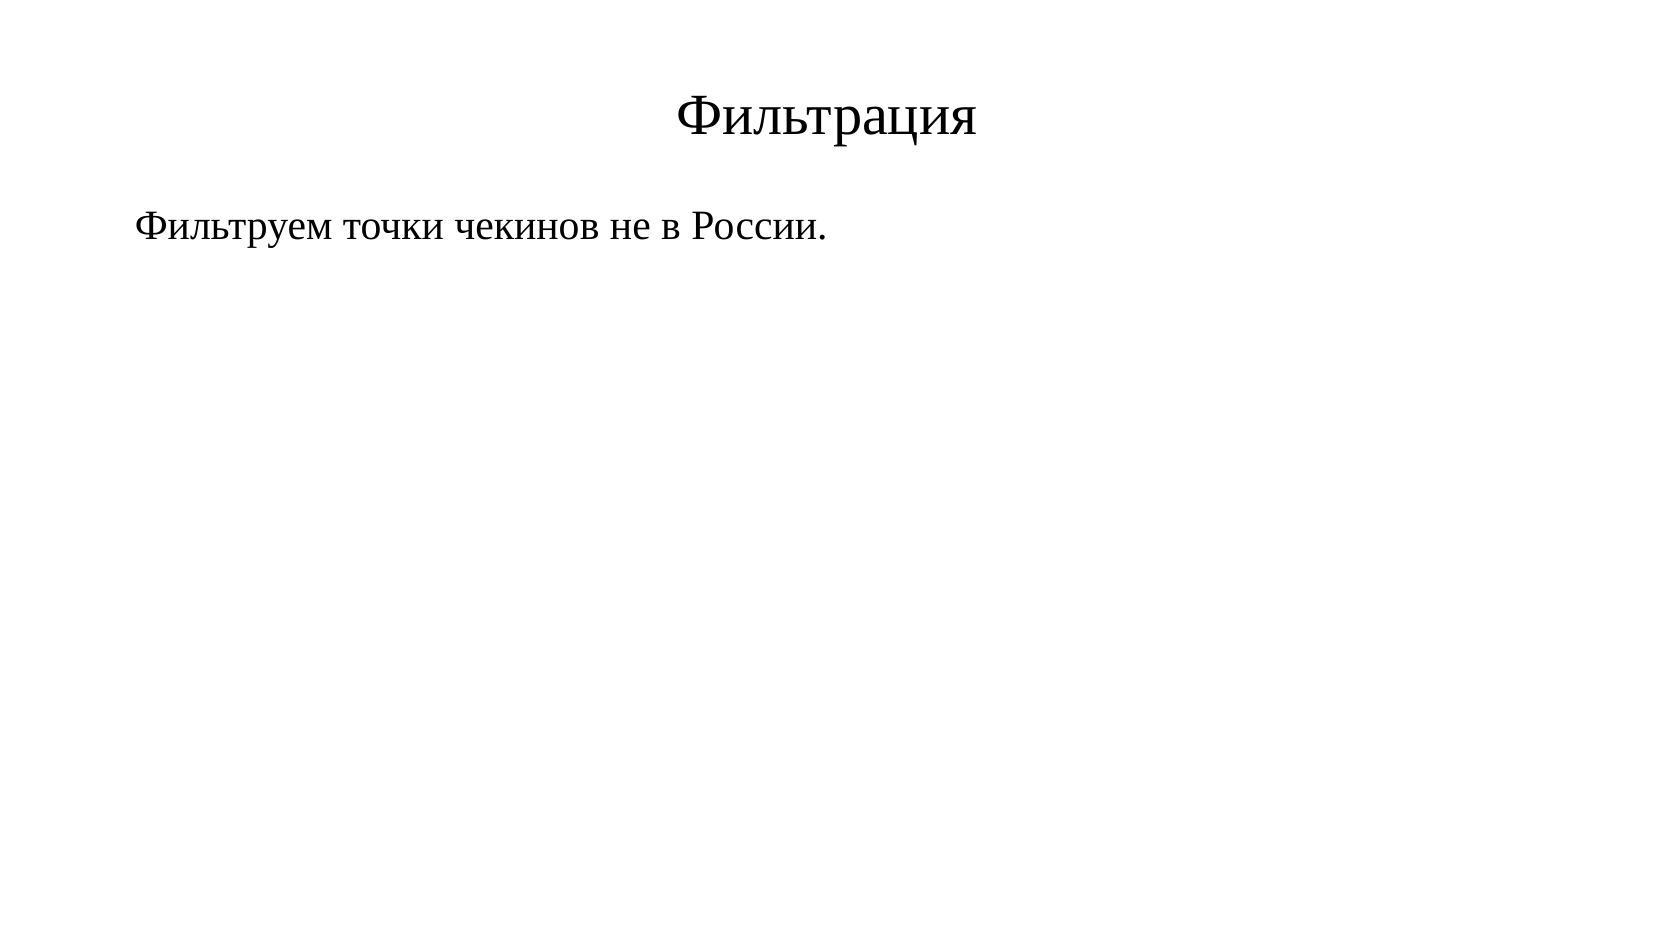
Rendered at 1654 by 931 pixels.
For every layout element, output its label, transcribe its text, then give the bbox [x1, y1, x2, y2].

text_box Фильтрация [661, 75, 993, 155]
text_box Фильтруем точки чекинов не в России. [120, 195, 844, 257]
